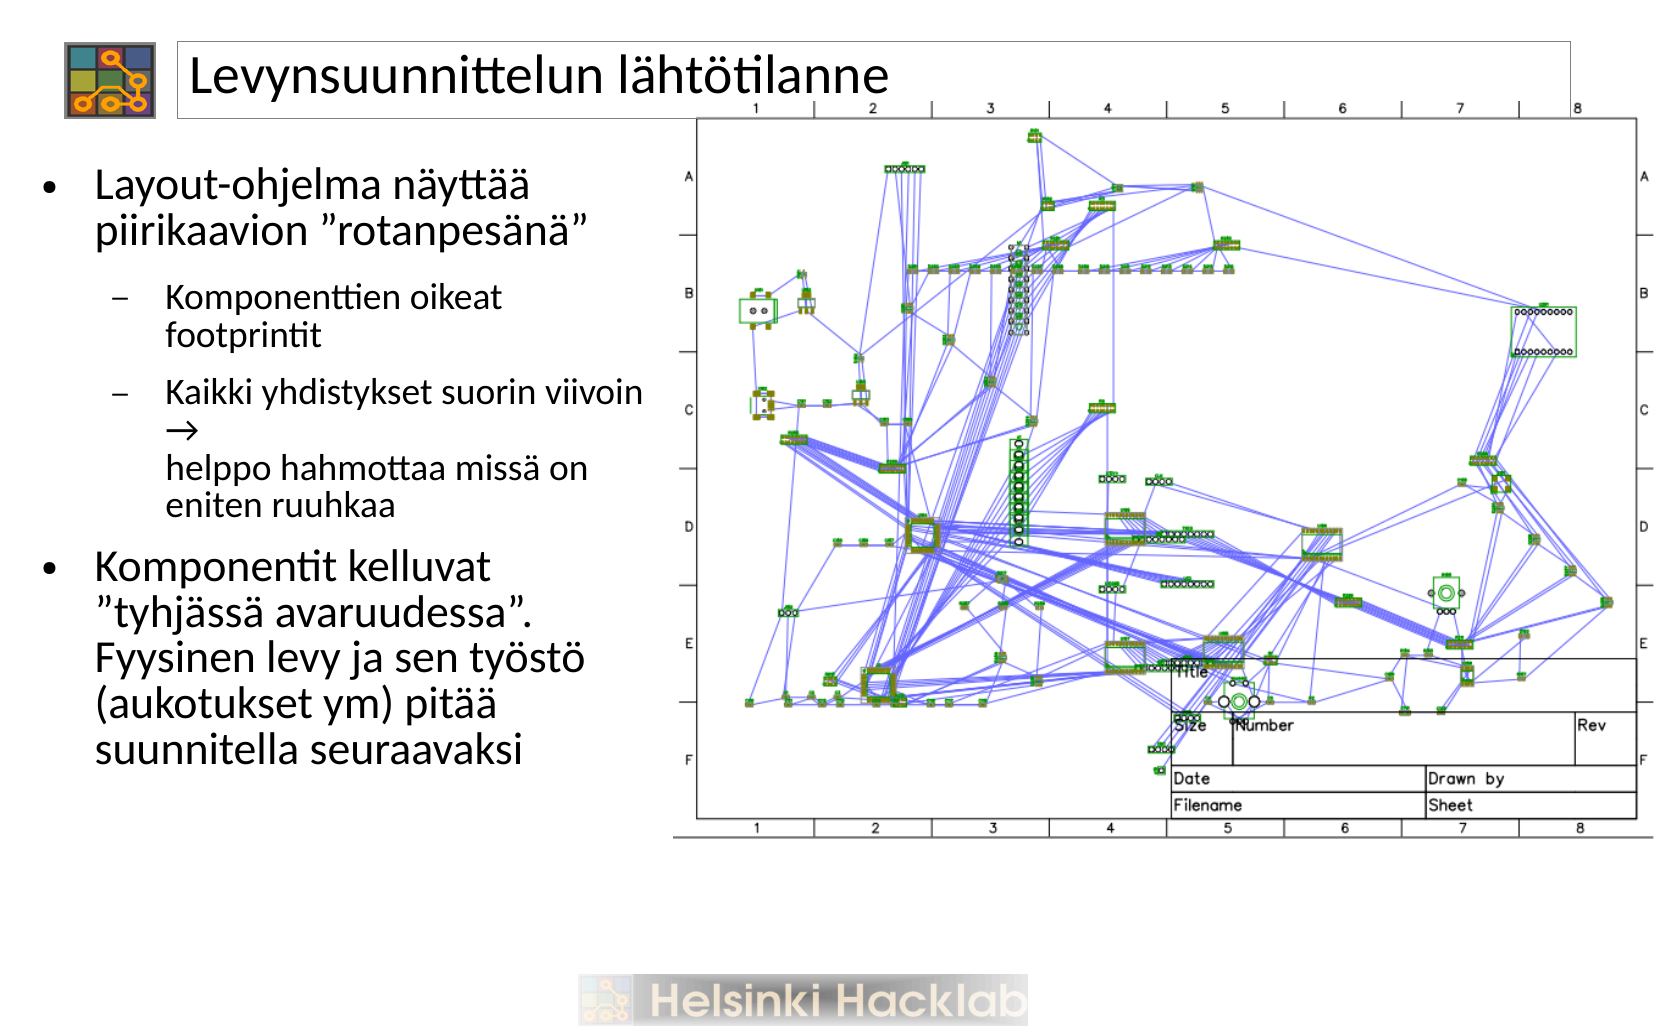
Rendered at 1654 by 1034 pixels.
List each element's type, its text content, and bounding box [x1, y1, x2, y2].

title Levynsuunnittelun lähtötilanne [177, 41, 1571, 119]
list Layout-ohjelma näyttää piirikaavion ”rotanpesänä” Komponenttien oikeat footprintit Kaikki yhdistykset suorin viivoin → helppo hahmottaa missä on eniten ruuhkaa Komponentit kelluvat ”tyhjässä avaruudessa”. Fyysinen levy ja sen työstö (aukotukset ym) pitää suunnitella seuraavaksi [23, 165, 662, 937]
picture [64, 42, 156, 119]
picture [673, 101, 1654, 839]
